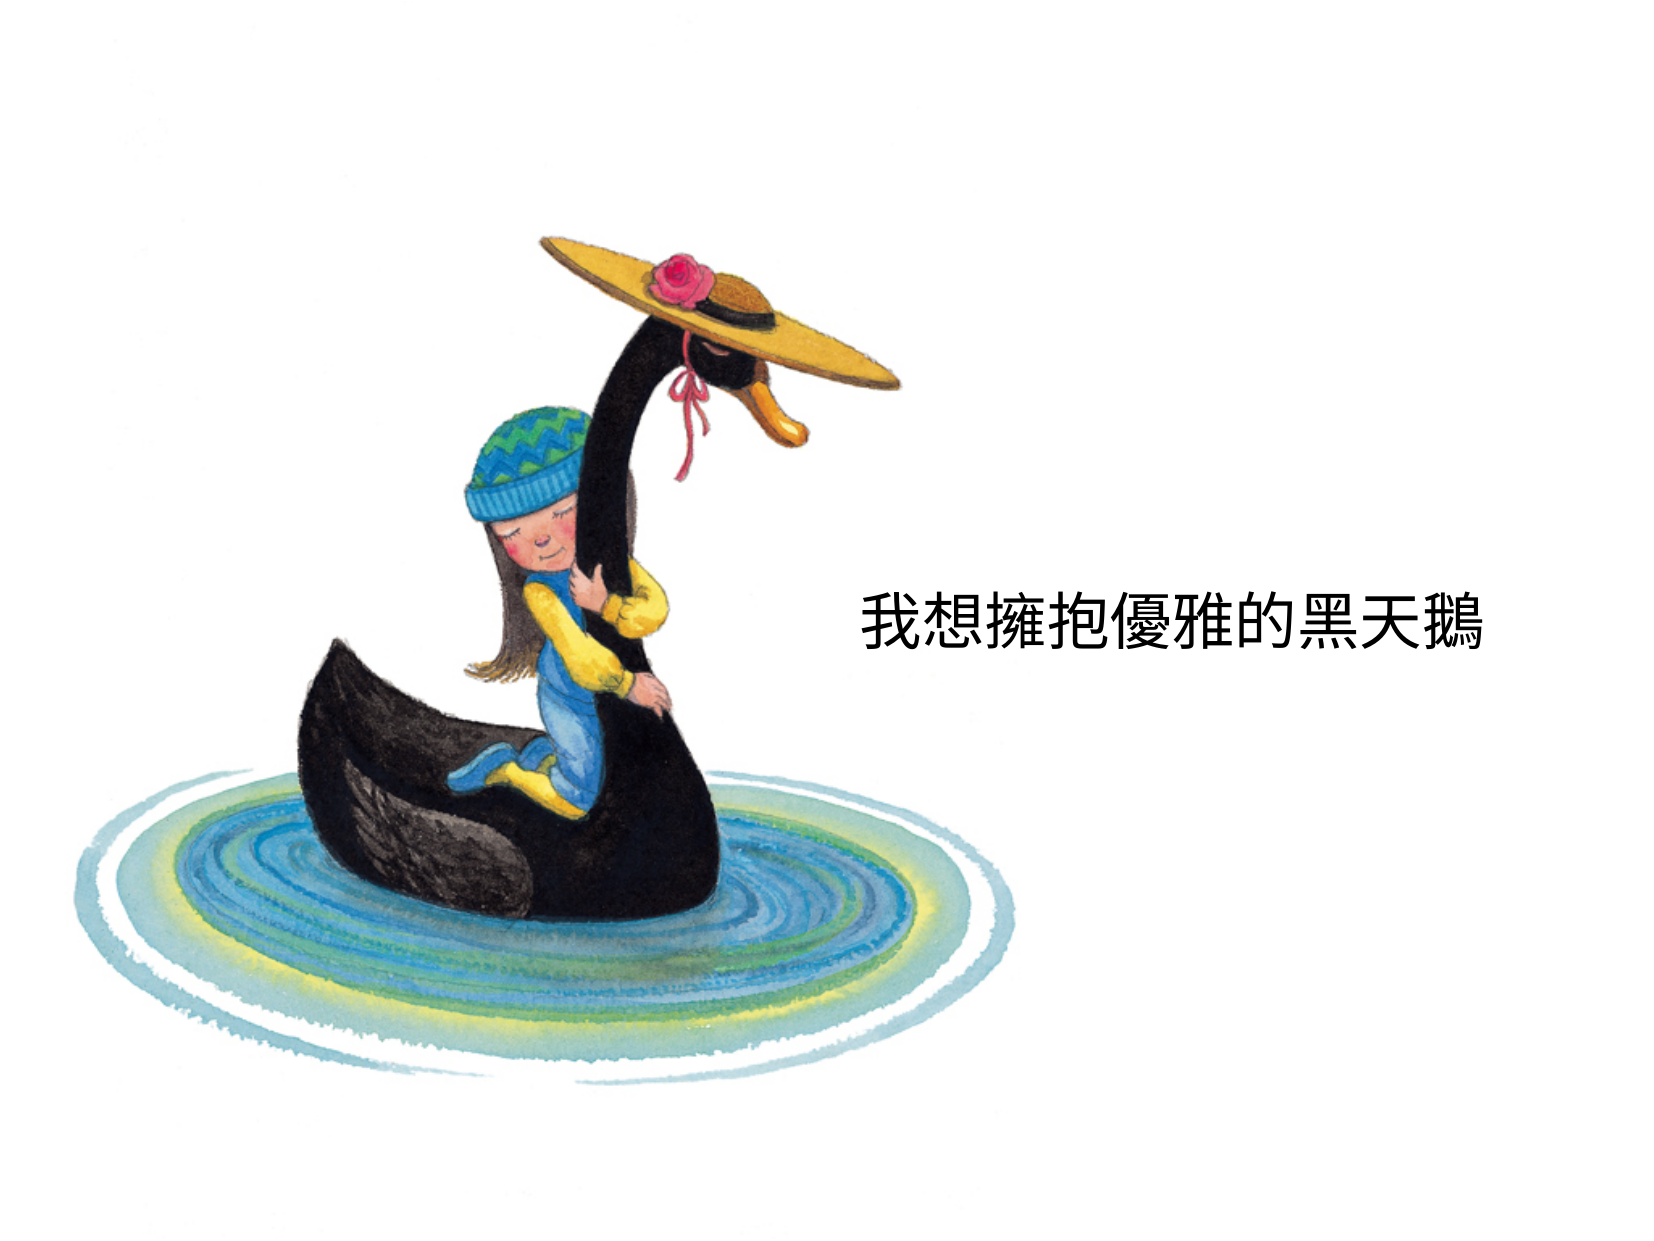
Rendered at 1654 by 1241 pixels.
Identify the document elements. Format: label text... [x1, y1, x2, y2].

title 我想擁抱優雅的黑天鵝 [826, 513, 1518, 721]
picture [1, 1, 1653, 1240]
